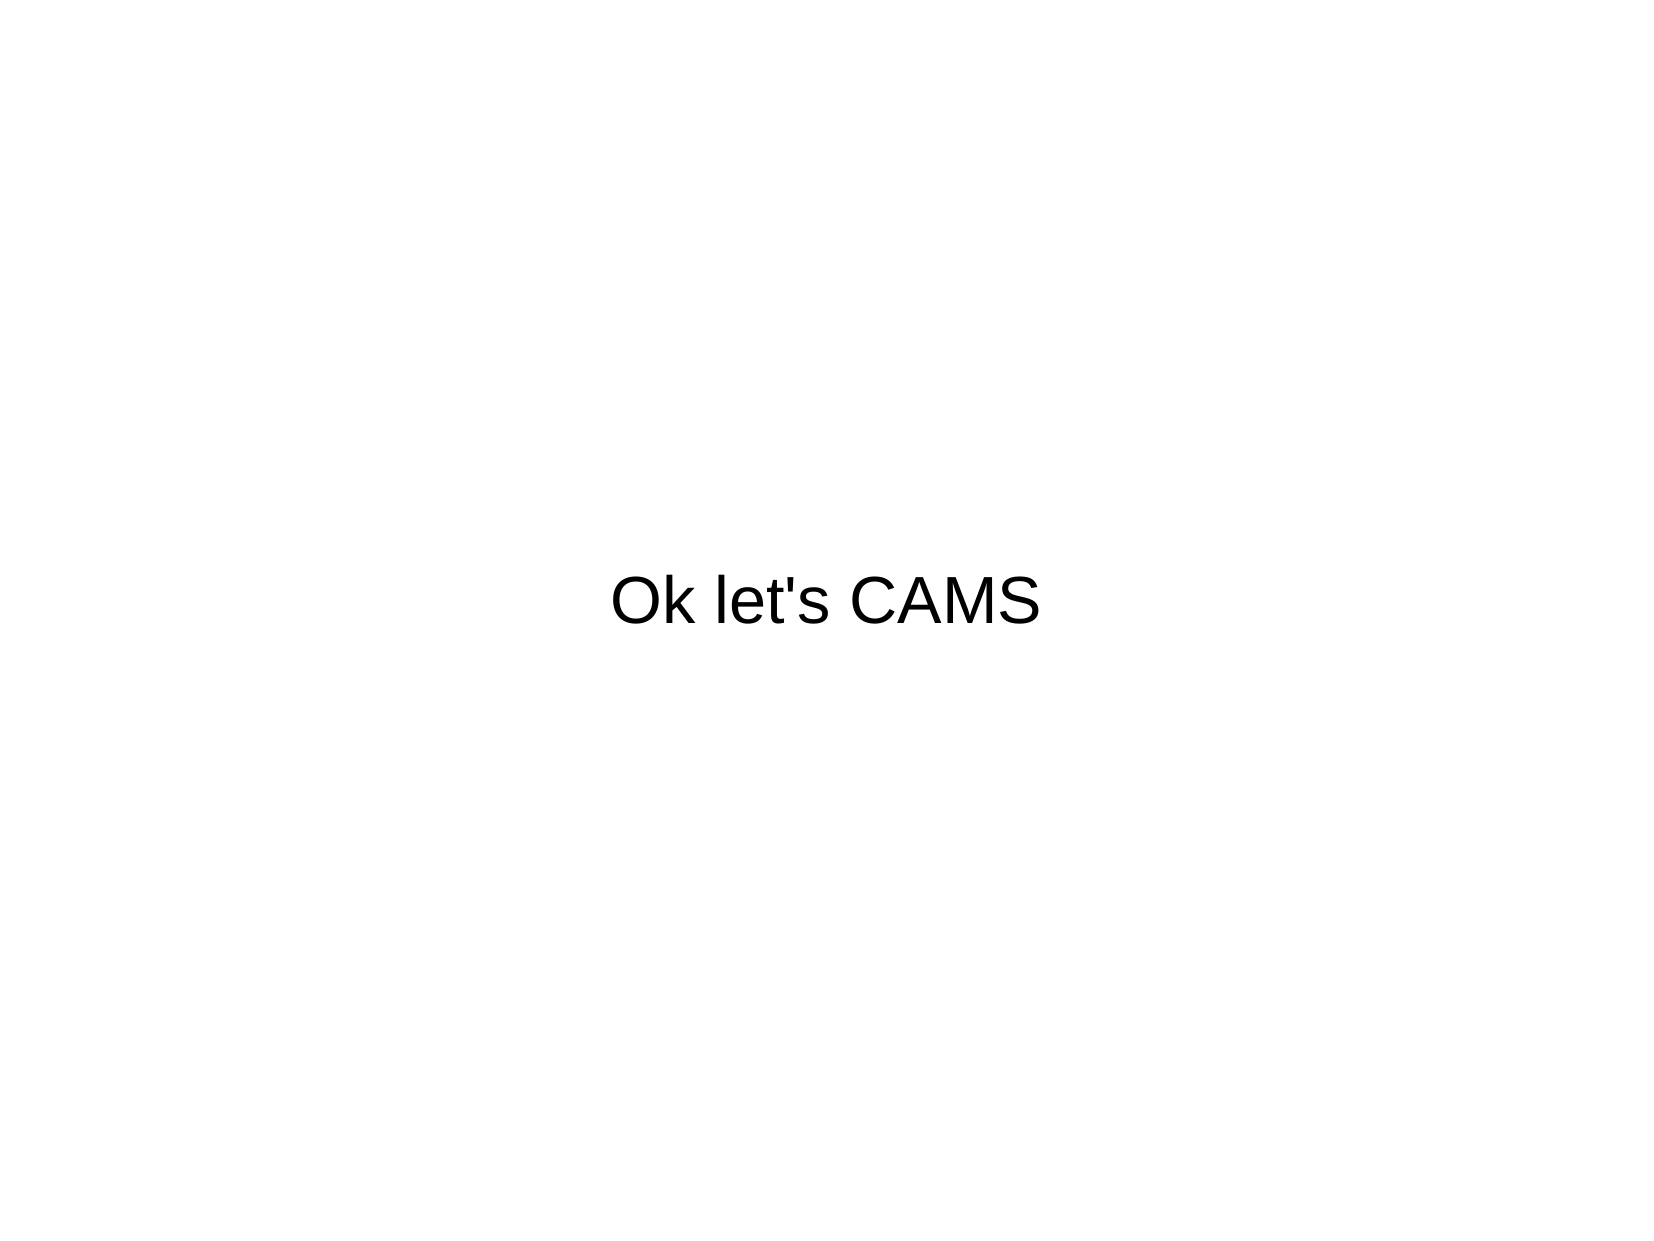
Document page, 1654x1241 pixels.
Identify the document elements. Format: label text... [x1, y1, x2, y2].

subtitle Ok let's CAMS [82, 120, 1571, 1081]
